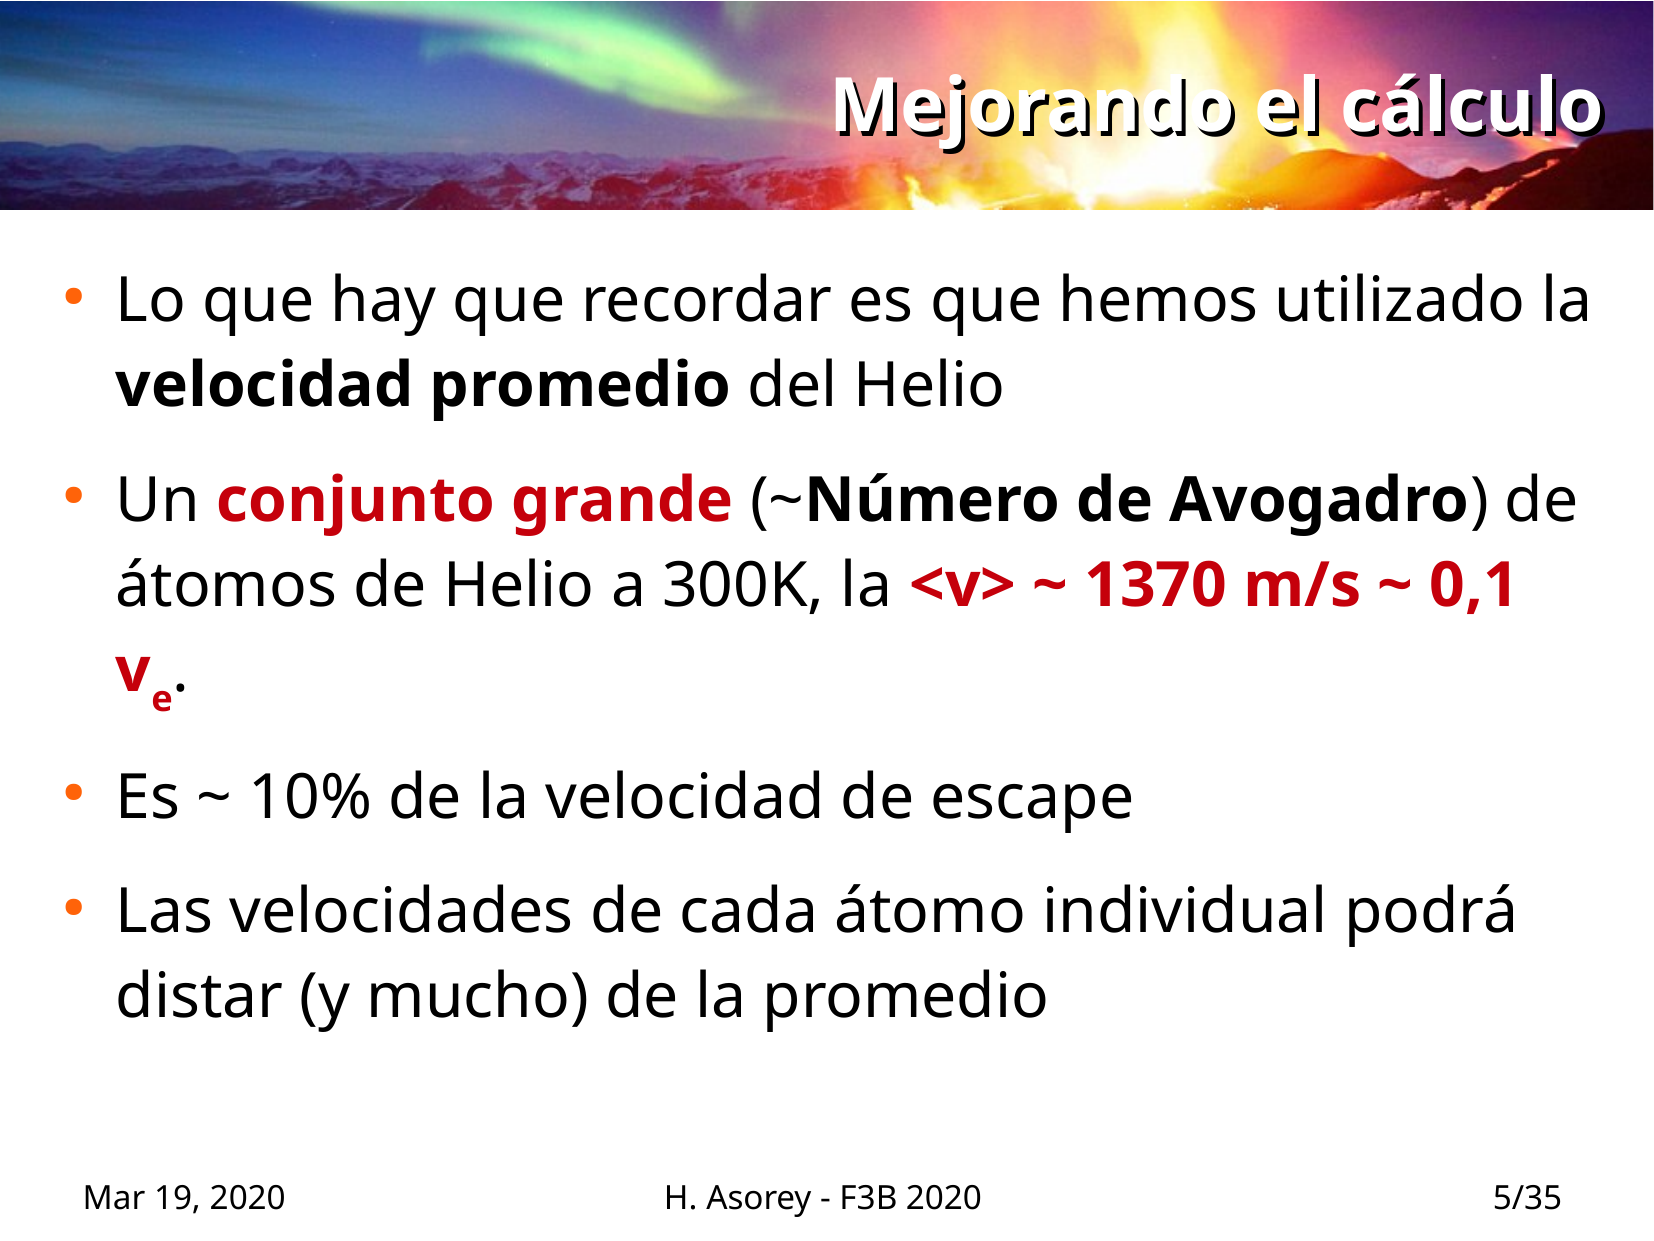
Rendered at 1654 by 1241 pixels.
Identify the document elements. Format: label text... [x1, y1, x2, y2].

title Mejorando el cálculo [45, 15, 1606, 191]
picture [0, 1, 1654, 210]
list Lo que hay que recordar es que hemos utilizado la velocidad promedio del Helio Un conjunto grande (~Número de Avogadro) de átomos de Helio a 300K, la <v> ~ 1370 m/s ~ 0,1 ve. Es ~ 10% de la velocidad de escape Las velocidades de cada átomo individual podrá distar (y mucho) de la promedio [45, 255, 1606, 1156]
